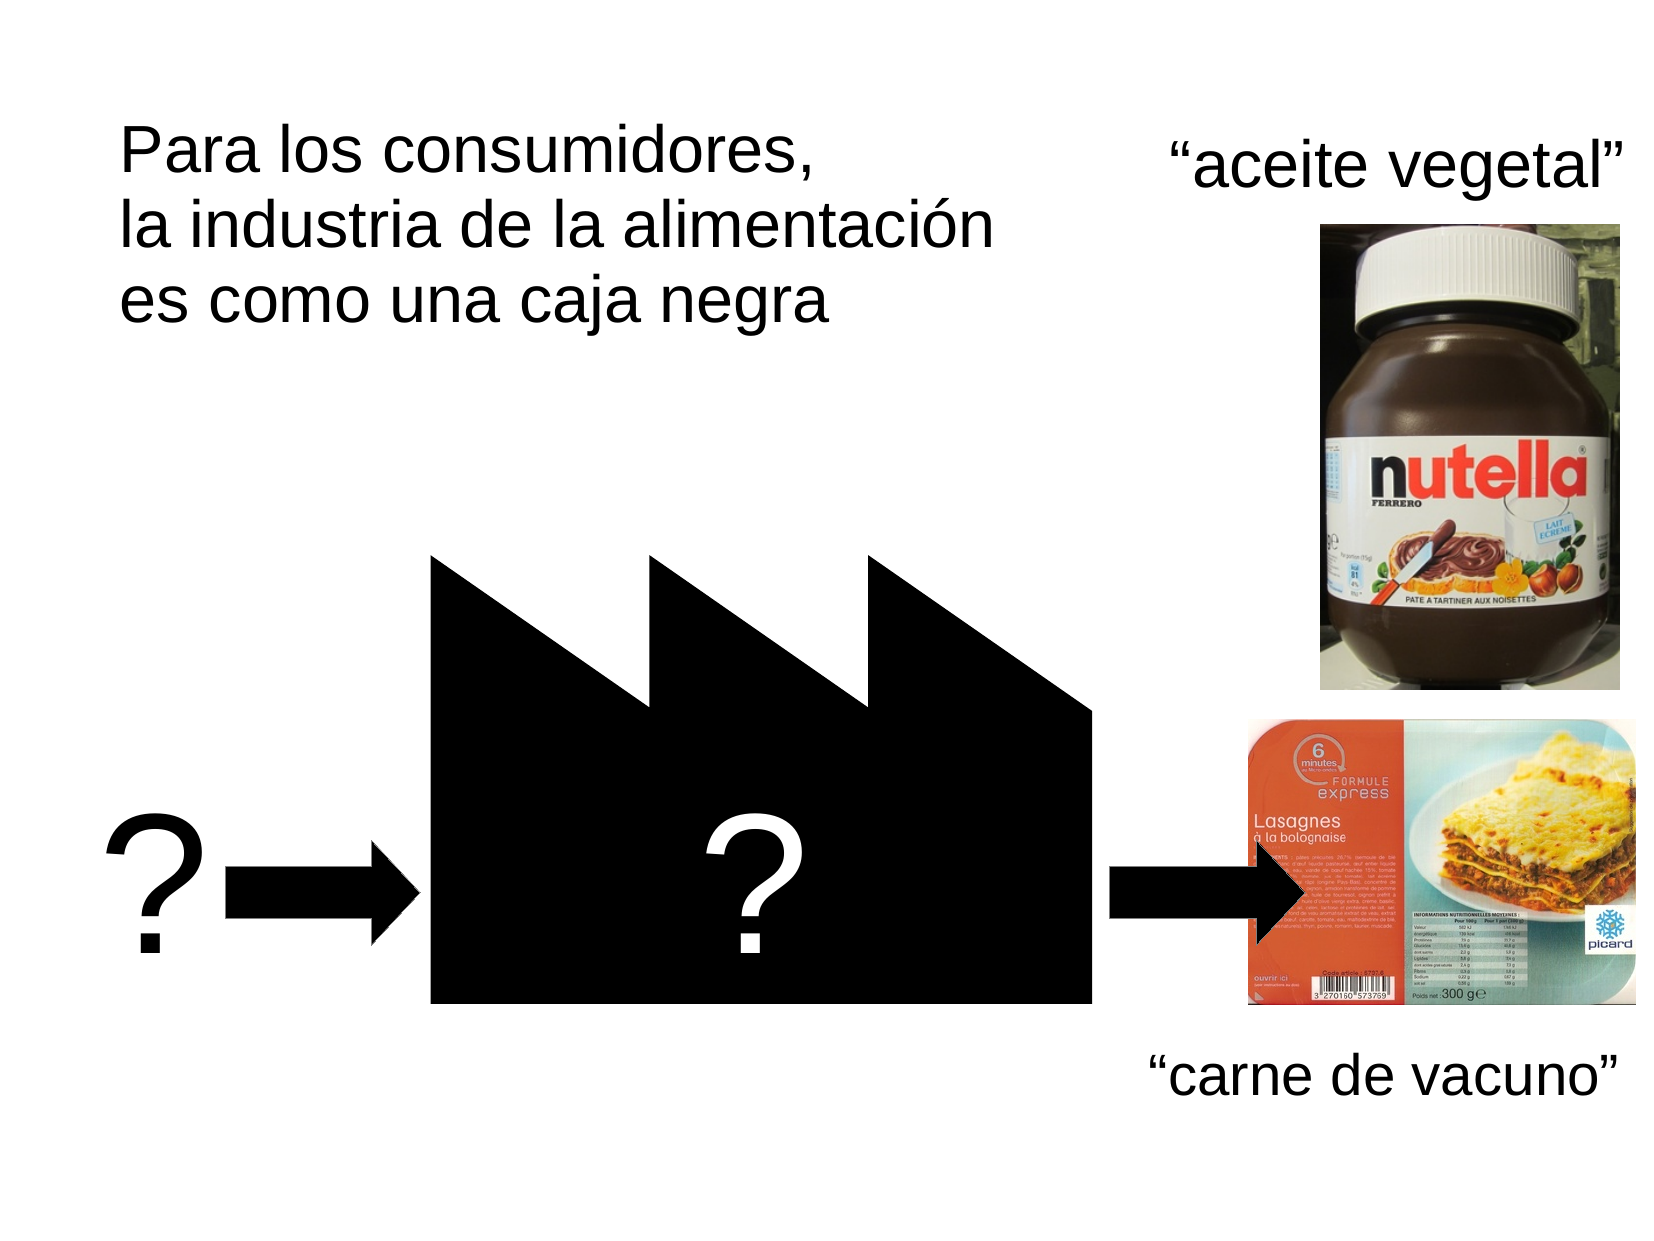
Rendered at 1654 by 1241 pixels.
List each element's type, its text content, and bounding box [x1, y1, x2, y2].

text_box [1109, 839, 1306, 946]
text_box “aceite vegetal” [1155, 120, 1641, 210]
picture [1248, 719, 1636, 1006]
text_box ? [684, 765, 826, 1004]
picture [1320, 224, 1620, 691]
text_box ? [84, 765, 226, 1004]
text_box “carne de vacuno” [1134, 1035, 1636, 1126]
picture [430, 555, 1096, 1006]
text_box [226, 840, 421, 946]
text_box Para los consumidores, la industria de la alimentación es como una caja negra [105, 105, 1012, 399]
